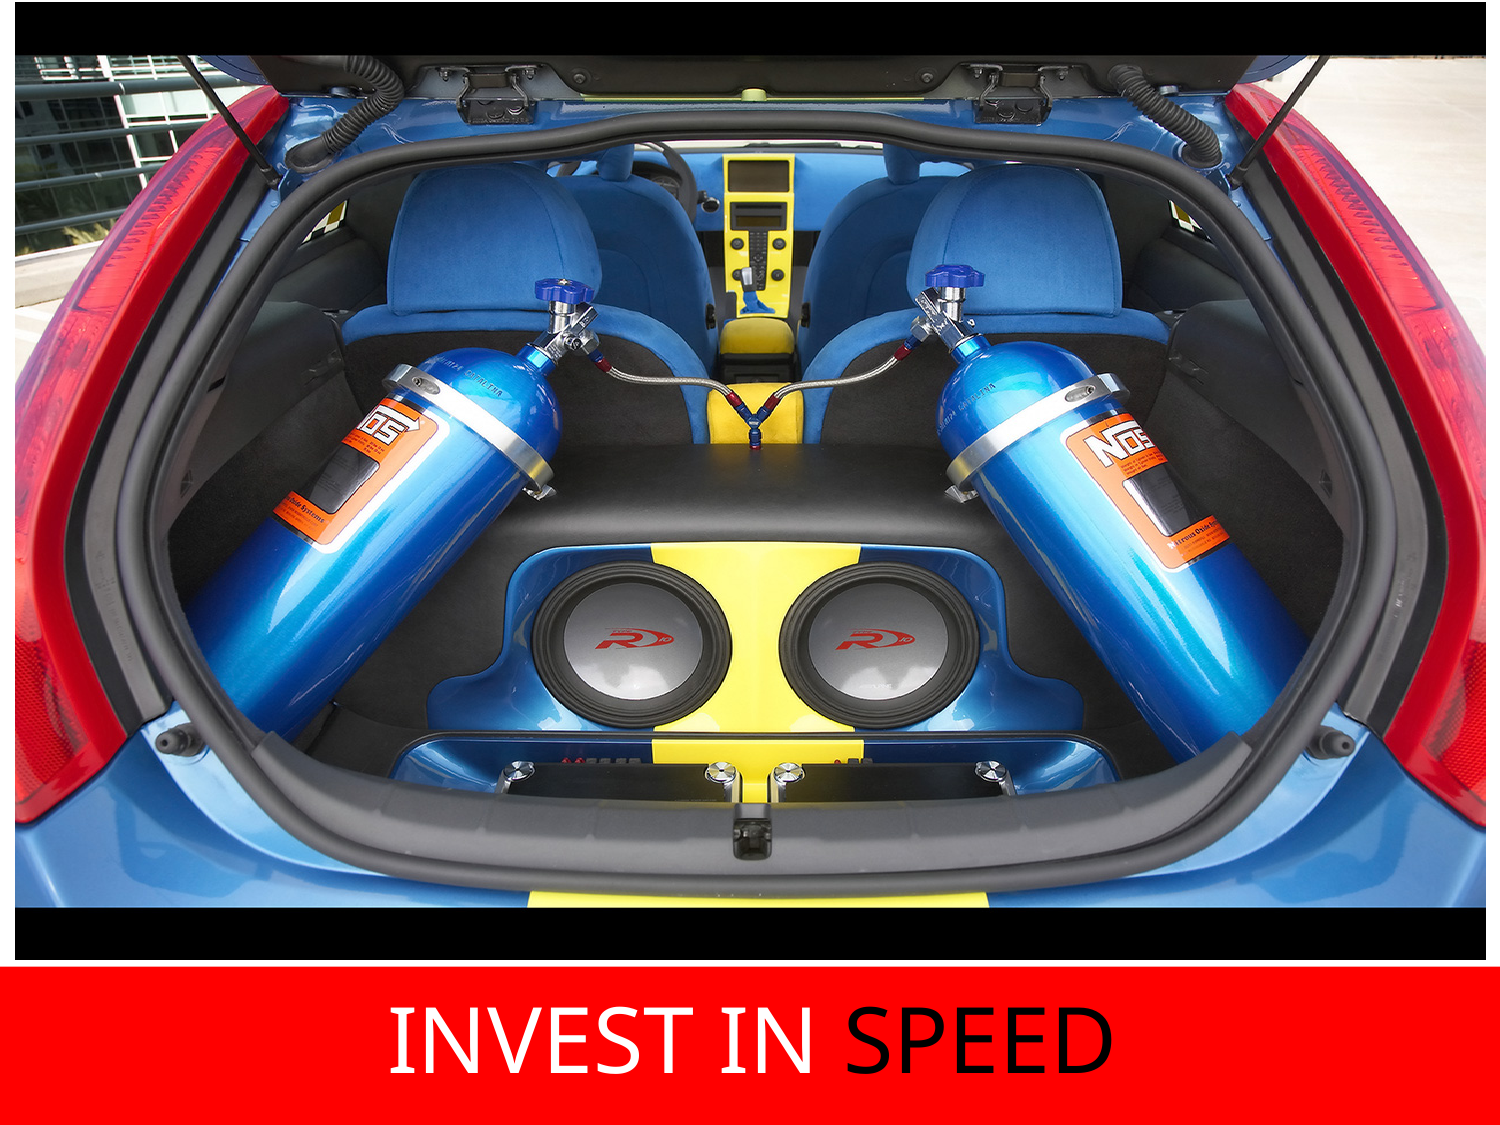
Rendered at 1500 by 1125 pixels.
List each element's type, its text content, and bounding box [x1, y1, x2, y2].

picture [15, 2, 1486, 961]
list INVEST IN SPEED [28, 974, 1478, 1111]
